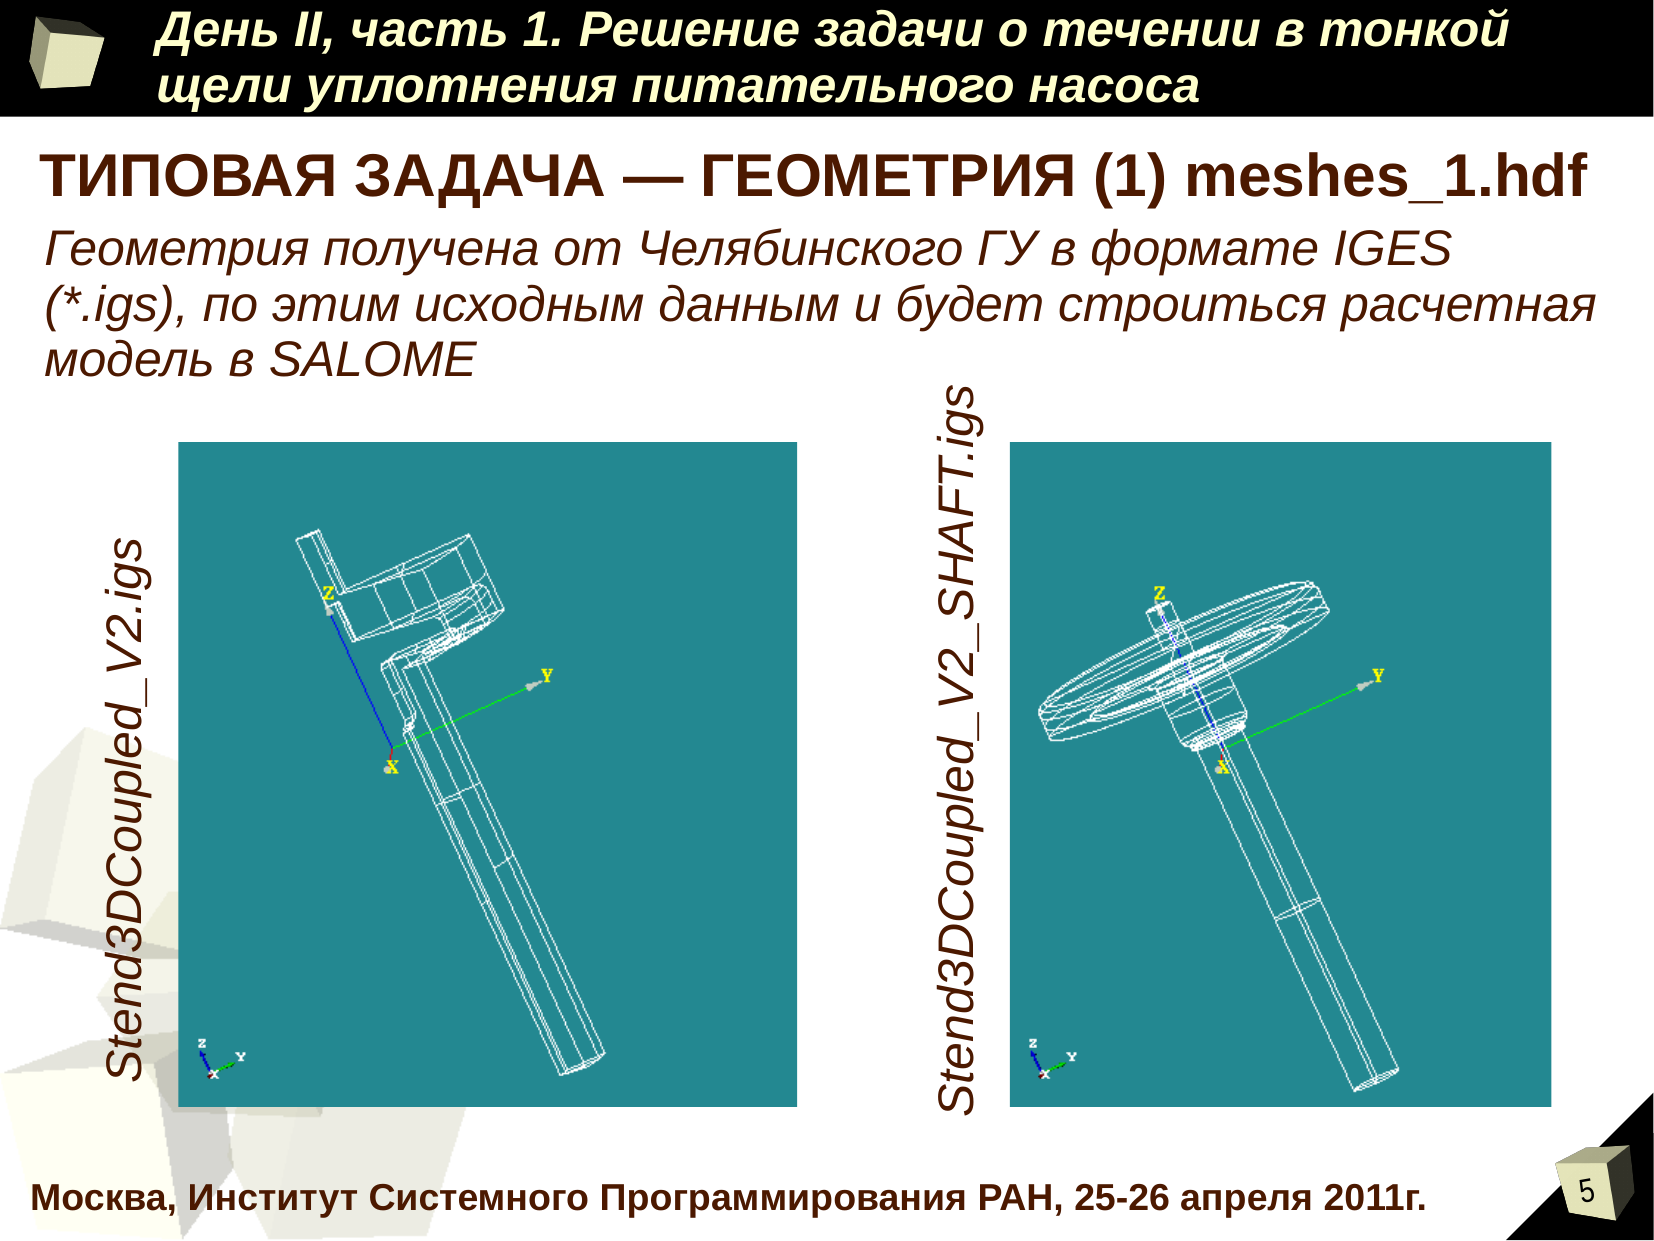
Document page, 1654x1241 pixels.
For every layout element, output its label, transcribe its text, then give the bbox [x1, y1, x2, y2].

text_box ТИПОВАЯ ЗАДАЧА — ГЕОМЕТРИЯ (1) meshes_1.hdf [24, 134, 1625, 225]
picture [0, 442, 798, 1241]
text_box Геометрия получена от Челябинского ГУ в формате IGES (*.igs), по этим исходным данным и будет строиться расчетная модель в SALOME [29, 212, 1625, 395]
text_box Stend3DCoupled_V2_SHAFT.igs [921, 295, 992, 1133]
picture [1009, 442, 1552, 1107]
picture [464, 1193, 472, 1198]
text_box Stend3DCoupled_V2.igs [88, 370, 160, 1099]
